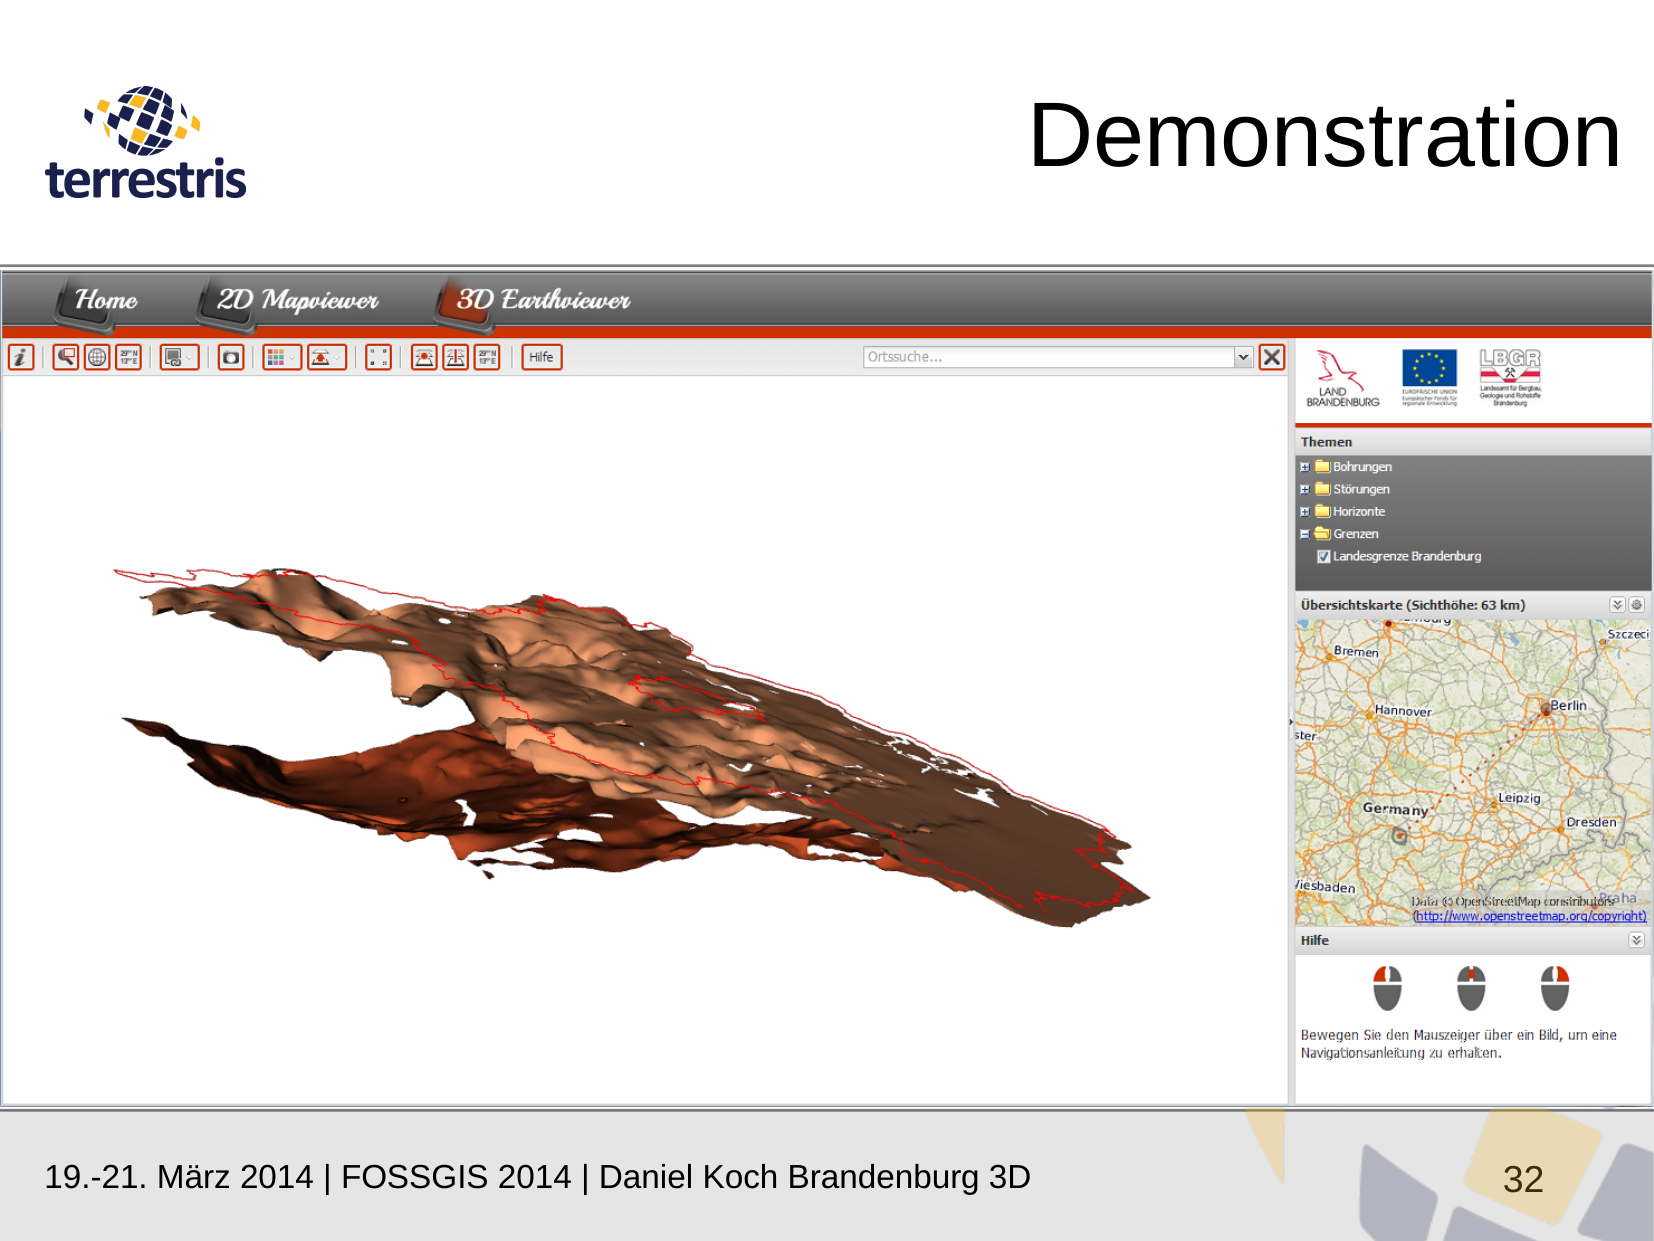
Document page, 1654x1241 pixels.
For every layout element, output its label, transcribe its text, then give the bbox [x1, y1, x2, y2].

picture [0, 270, 1654, 1241]
picture [45, 86, 246, 198]
title Demonstration [295, 31, 1624, 239]
